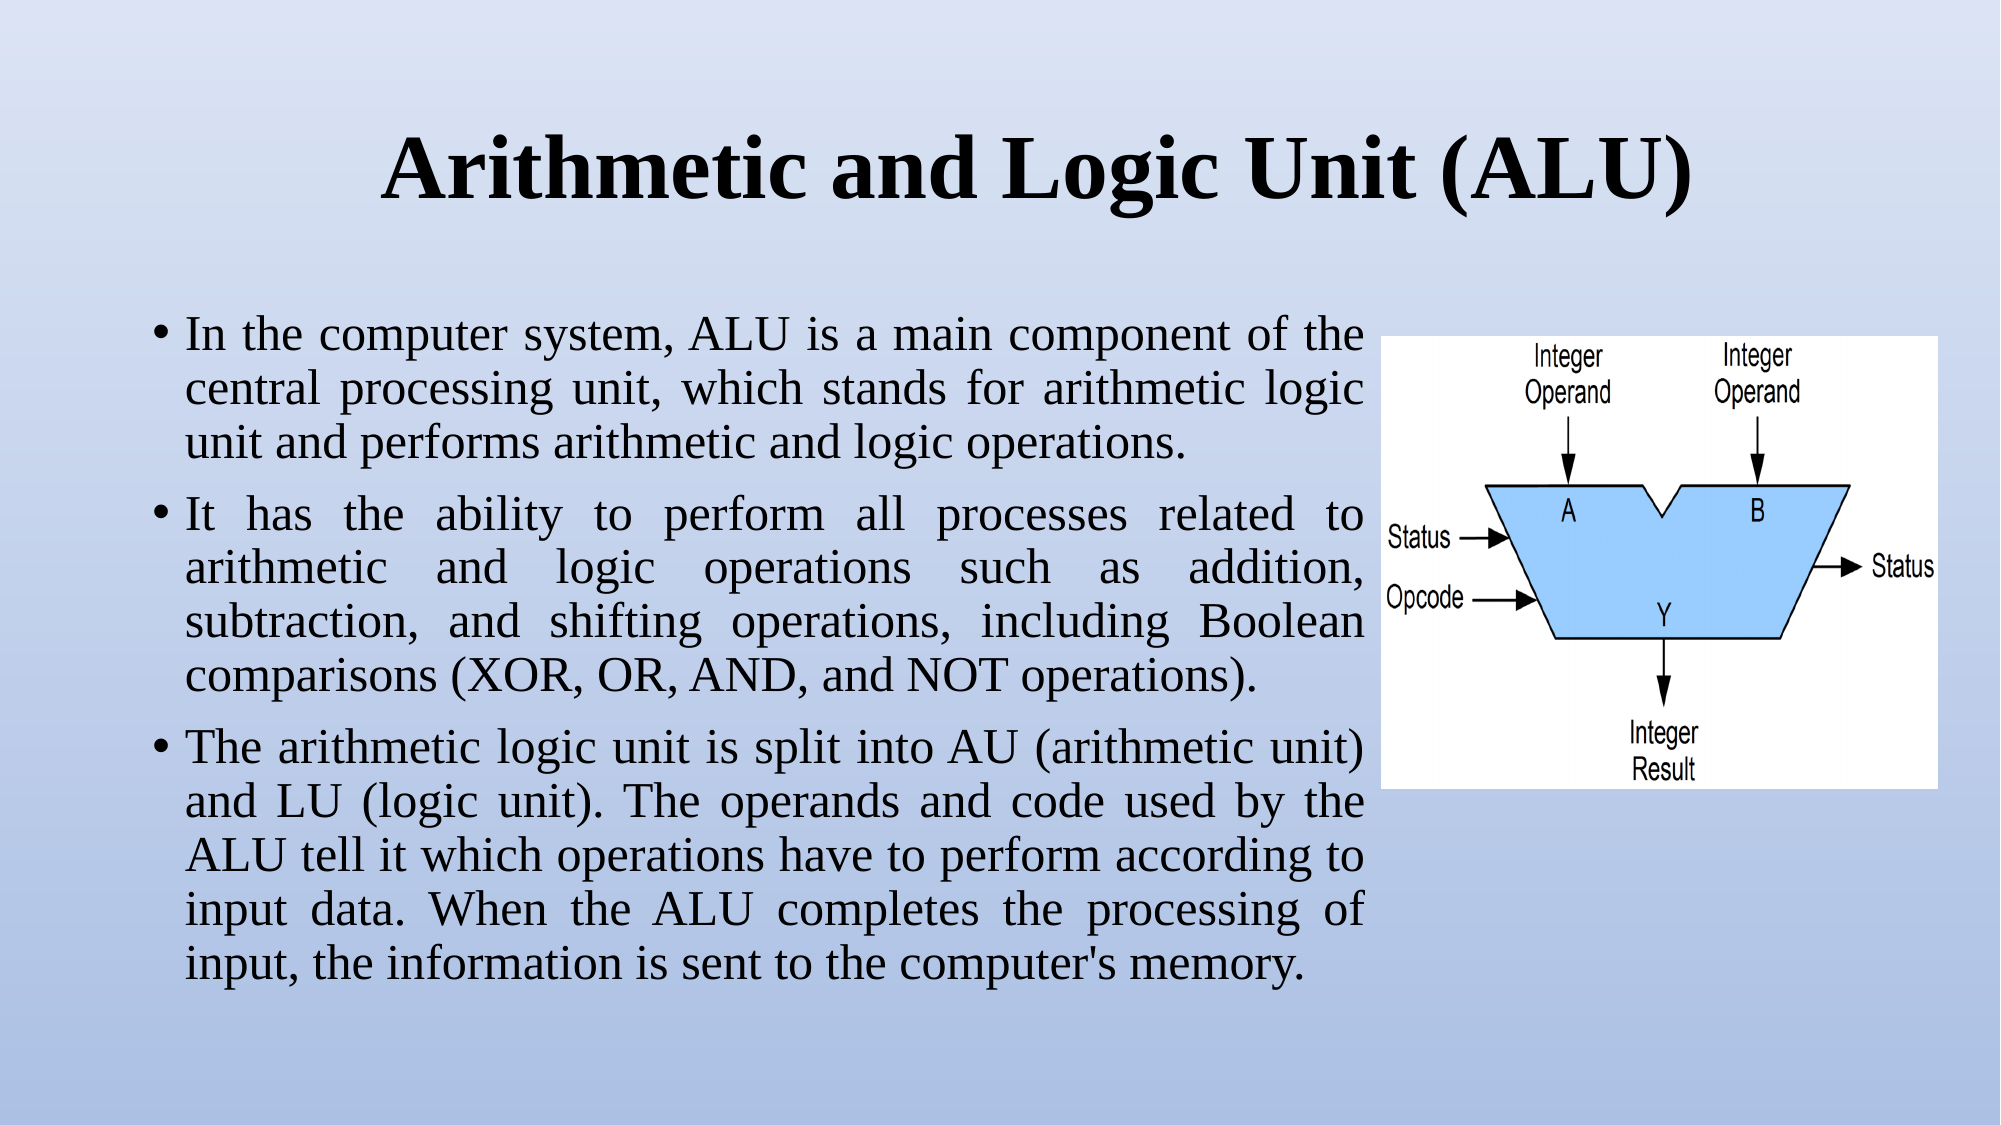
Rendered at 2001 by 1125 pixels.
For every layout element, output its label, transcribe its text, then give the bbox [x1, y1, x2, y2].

title Arithmetic and Logic Unit (ALU) [137, 59, 1863, 278]
list In the computer system, ALU is a main component of the central processing unit, which stands for arithmetic logic unit and performs arithmetic and logic operations. It has the ability to perform all processes related to arithmetic and logic operations such as addition, subtraction, and shifting operations, including Boolean comparisons (XOR, OR, AND, and NOT operations). The arithmetic logic unit is split into AU (arithmetic unit) and LU (logic unit). The operands and code used by the ALU tell it which operations have to perform according to input data. When the ALU completes the processing of input, the information is sent to the computer's memory. [137, 299, 1382, 1014]
picture [1381, 336, 1938, 789]
